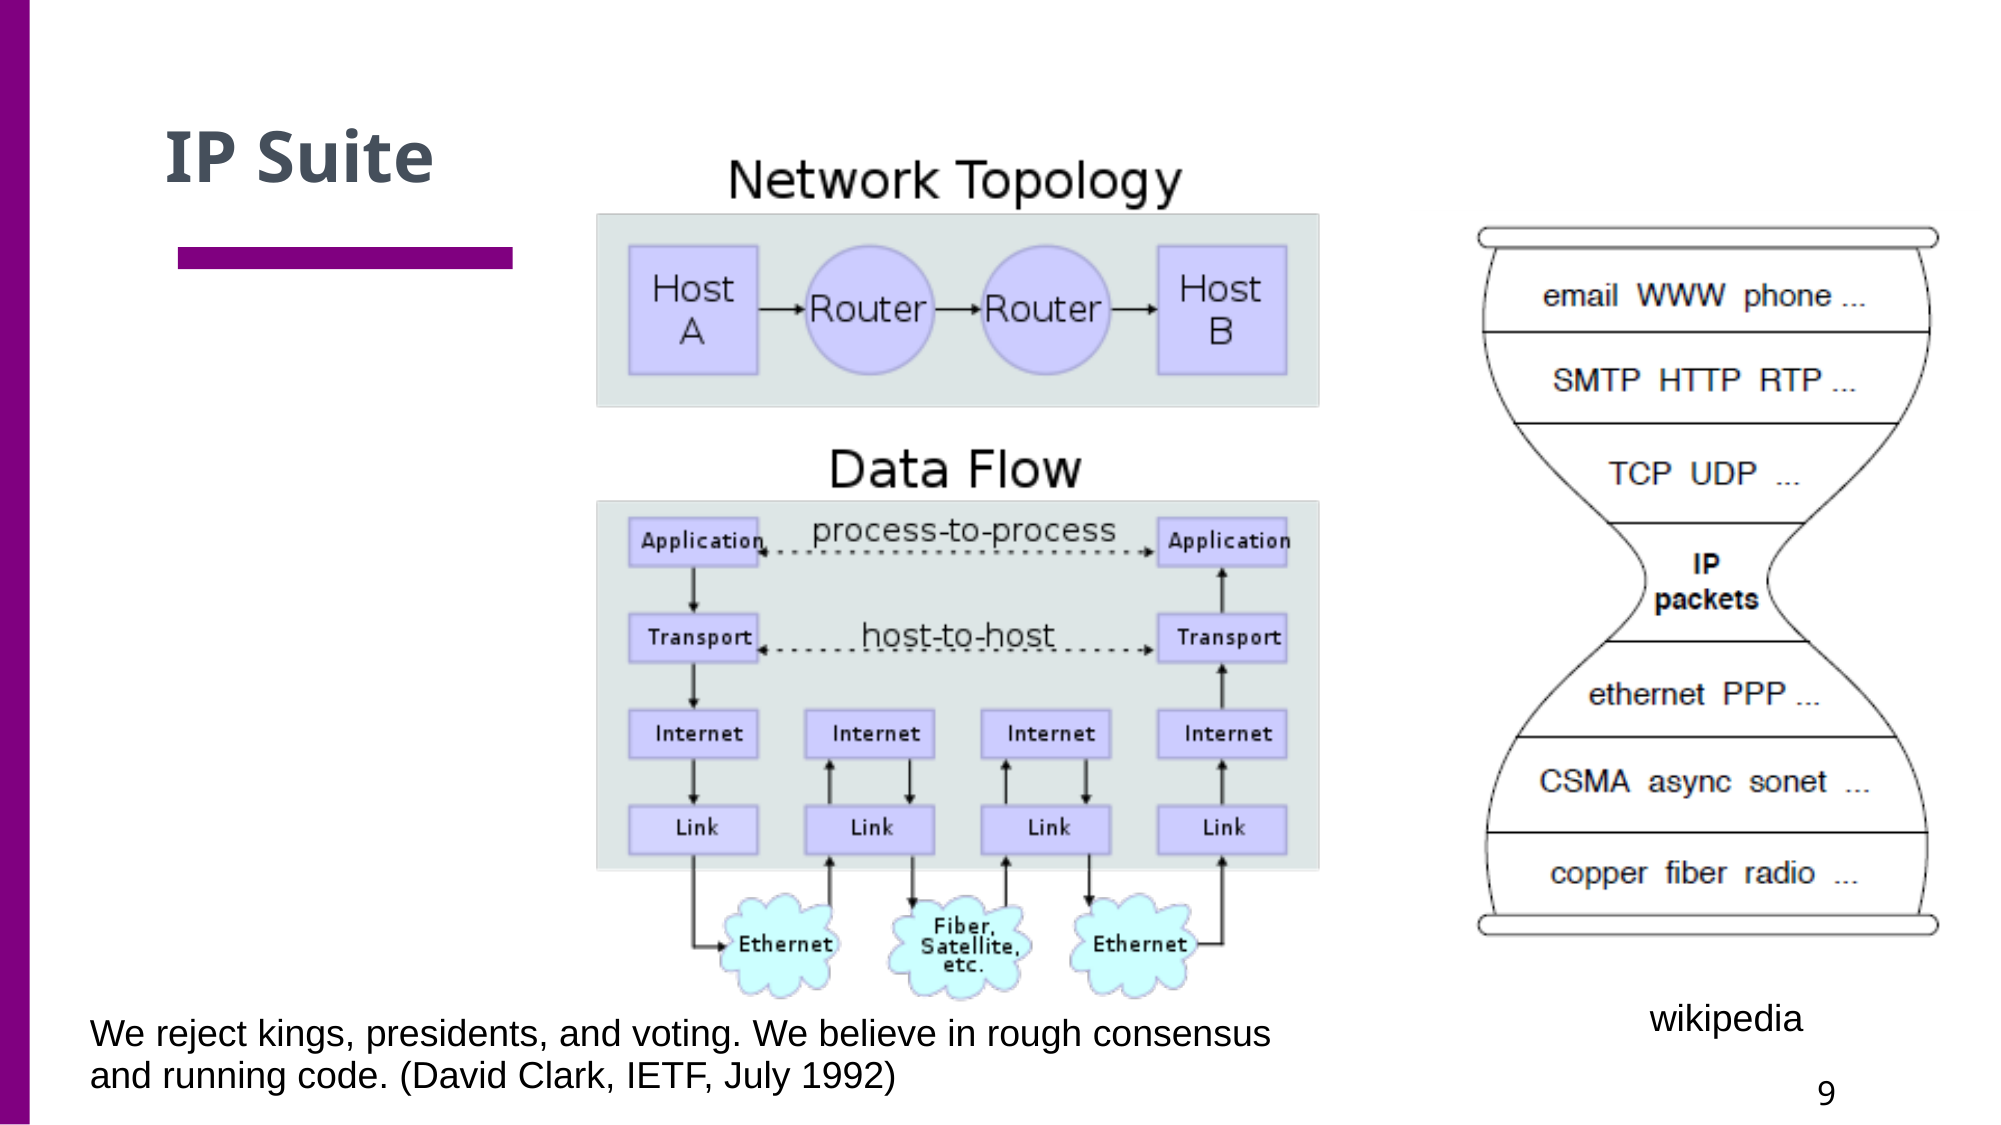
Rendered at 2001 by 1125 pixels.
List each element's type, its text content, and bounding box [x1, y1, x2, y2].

text_box IP Suite [151, 0, 1849, 212]
picture [566, 134, 1351, 1005]
picture [1410, 209, 1981, 967]
text_box We reject kings, presidents, and voting. We believe in rough consensus and running code. (David Clark, IETF, July 1992) [75, 1005, 1486, 1125]
text_box wikipedia [1635, 990, 1819, 1047]
